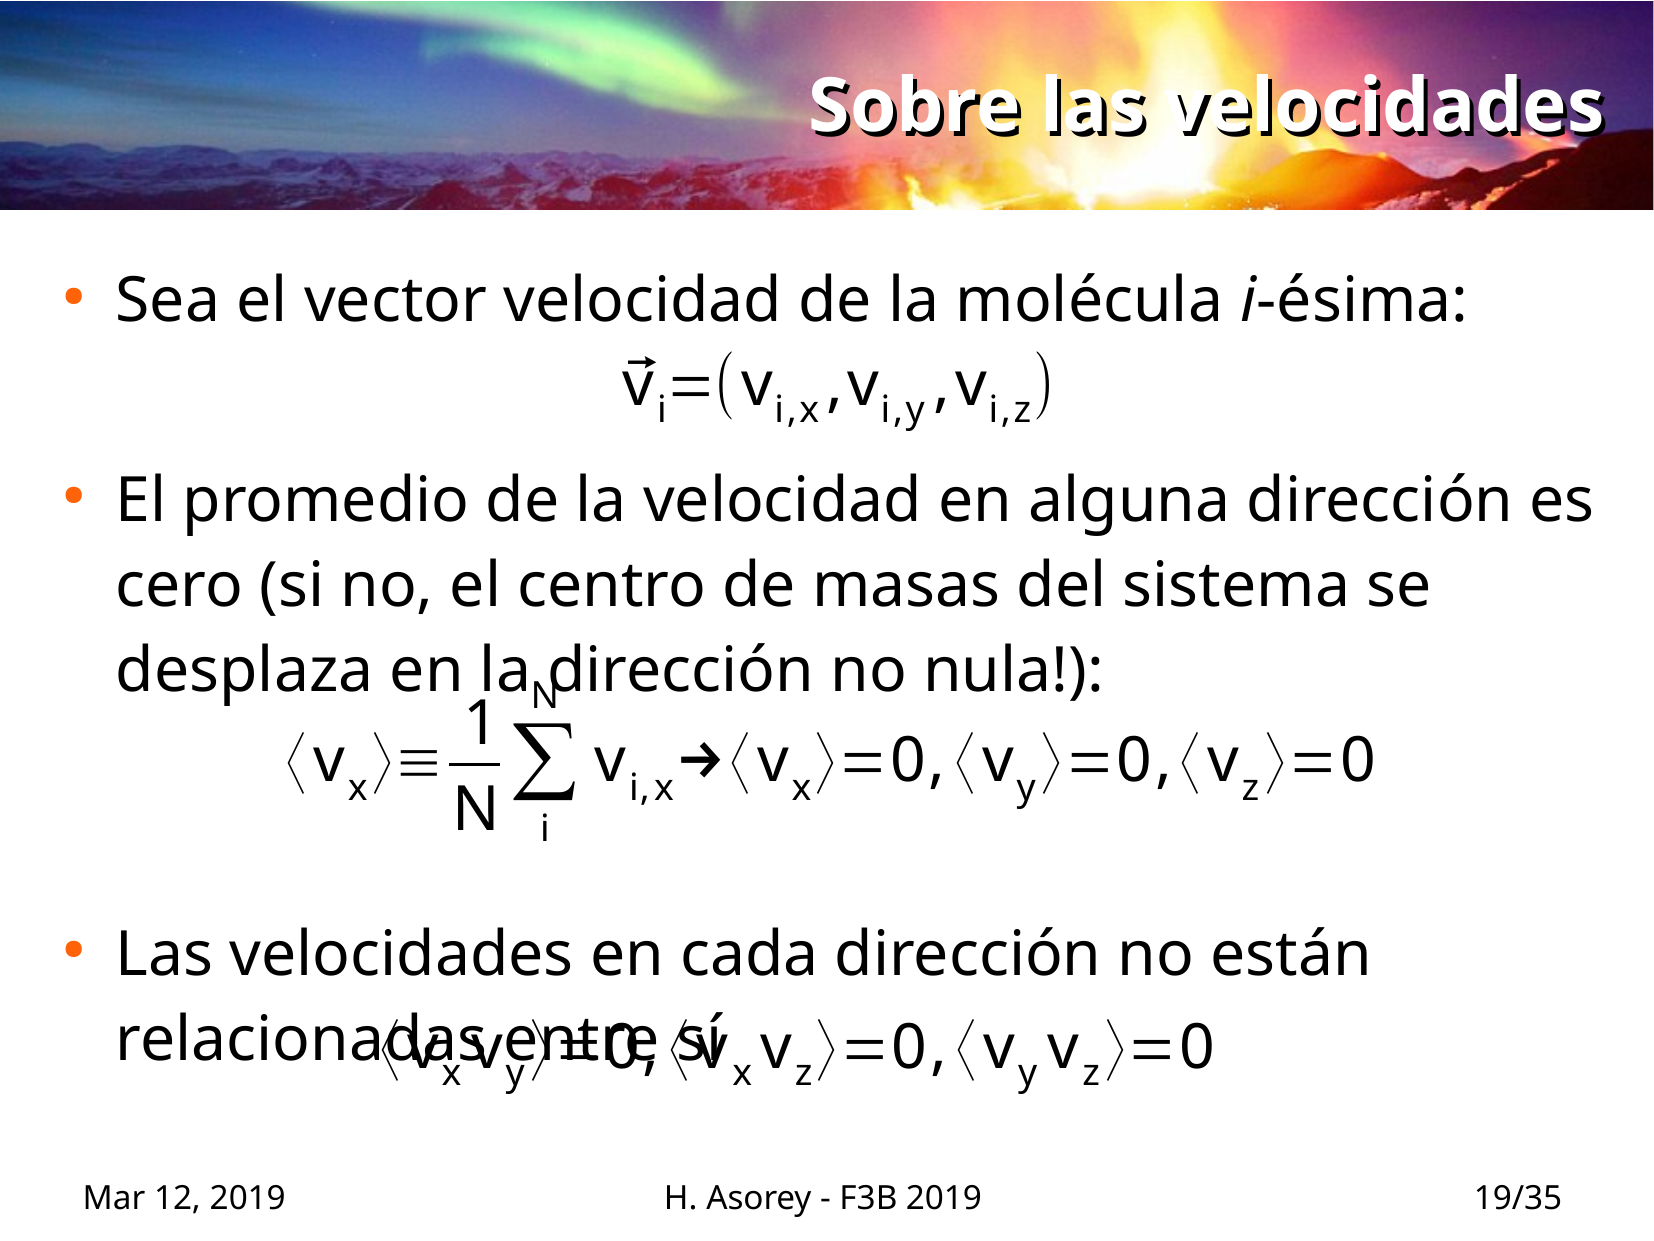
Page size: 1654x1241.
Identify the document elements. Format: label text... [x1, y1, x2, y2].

picture [0, 1, 1654, 210]
chart [279, 672, 1391, 850]
list Sea el vector velocidad de la molécula i-ésima: El promedio de la velocidad en alguna dirección es cero (si no, el centro de masas del sistema se desplaza en la dirección no nula!): Las velocidades en cada dirección no están relacionadas entre sí [45, 255, 1606, 1156]
title Sobre las velocidades [45, 15, 1606, 191]
chart [372, 1007, 1231, 1096]
chart [615, 344, 1062, 433]
